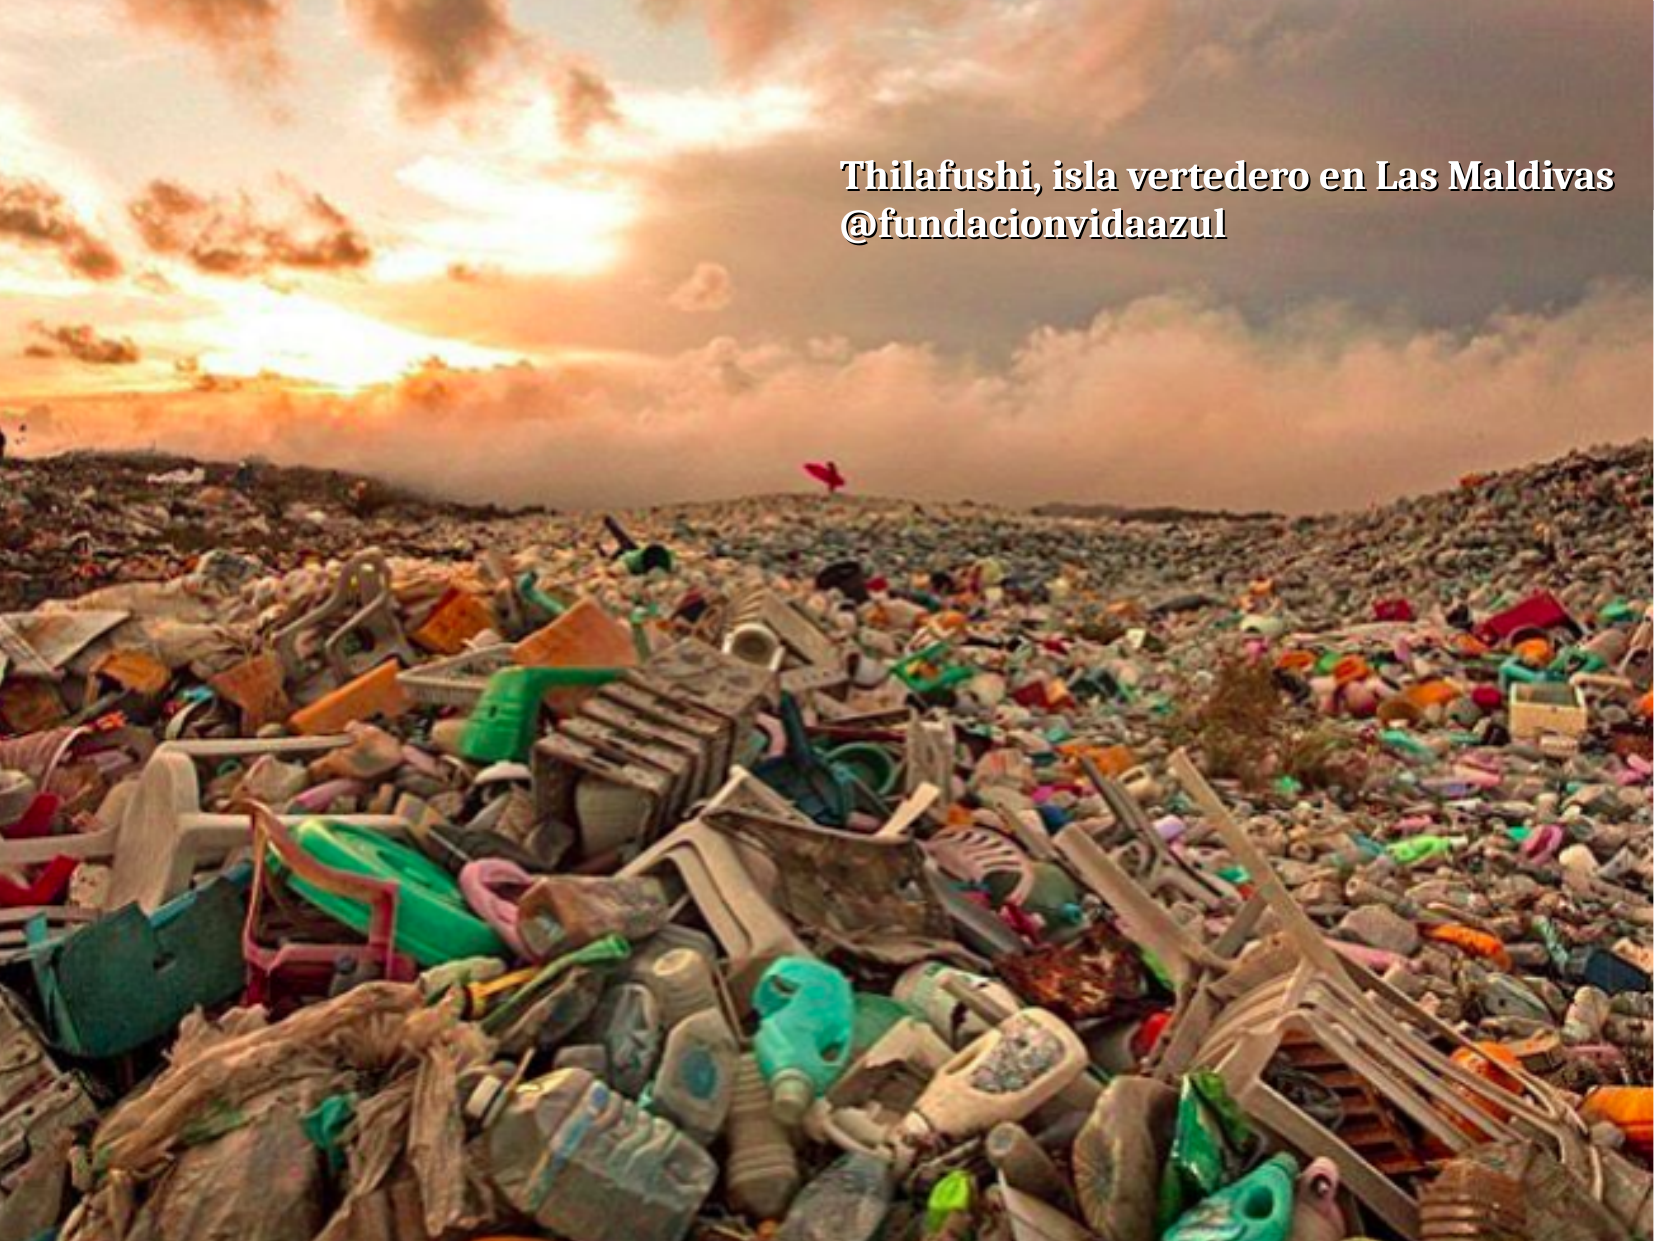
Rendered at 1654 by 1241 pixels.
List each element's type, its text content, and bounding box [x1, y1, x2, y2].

picture [0, 0, 1654, 1241]
text_box Thilafushi, isla vertedero en Las Maldivas @fundacionvidaazul [825, 144, 1654, 316]
